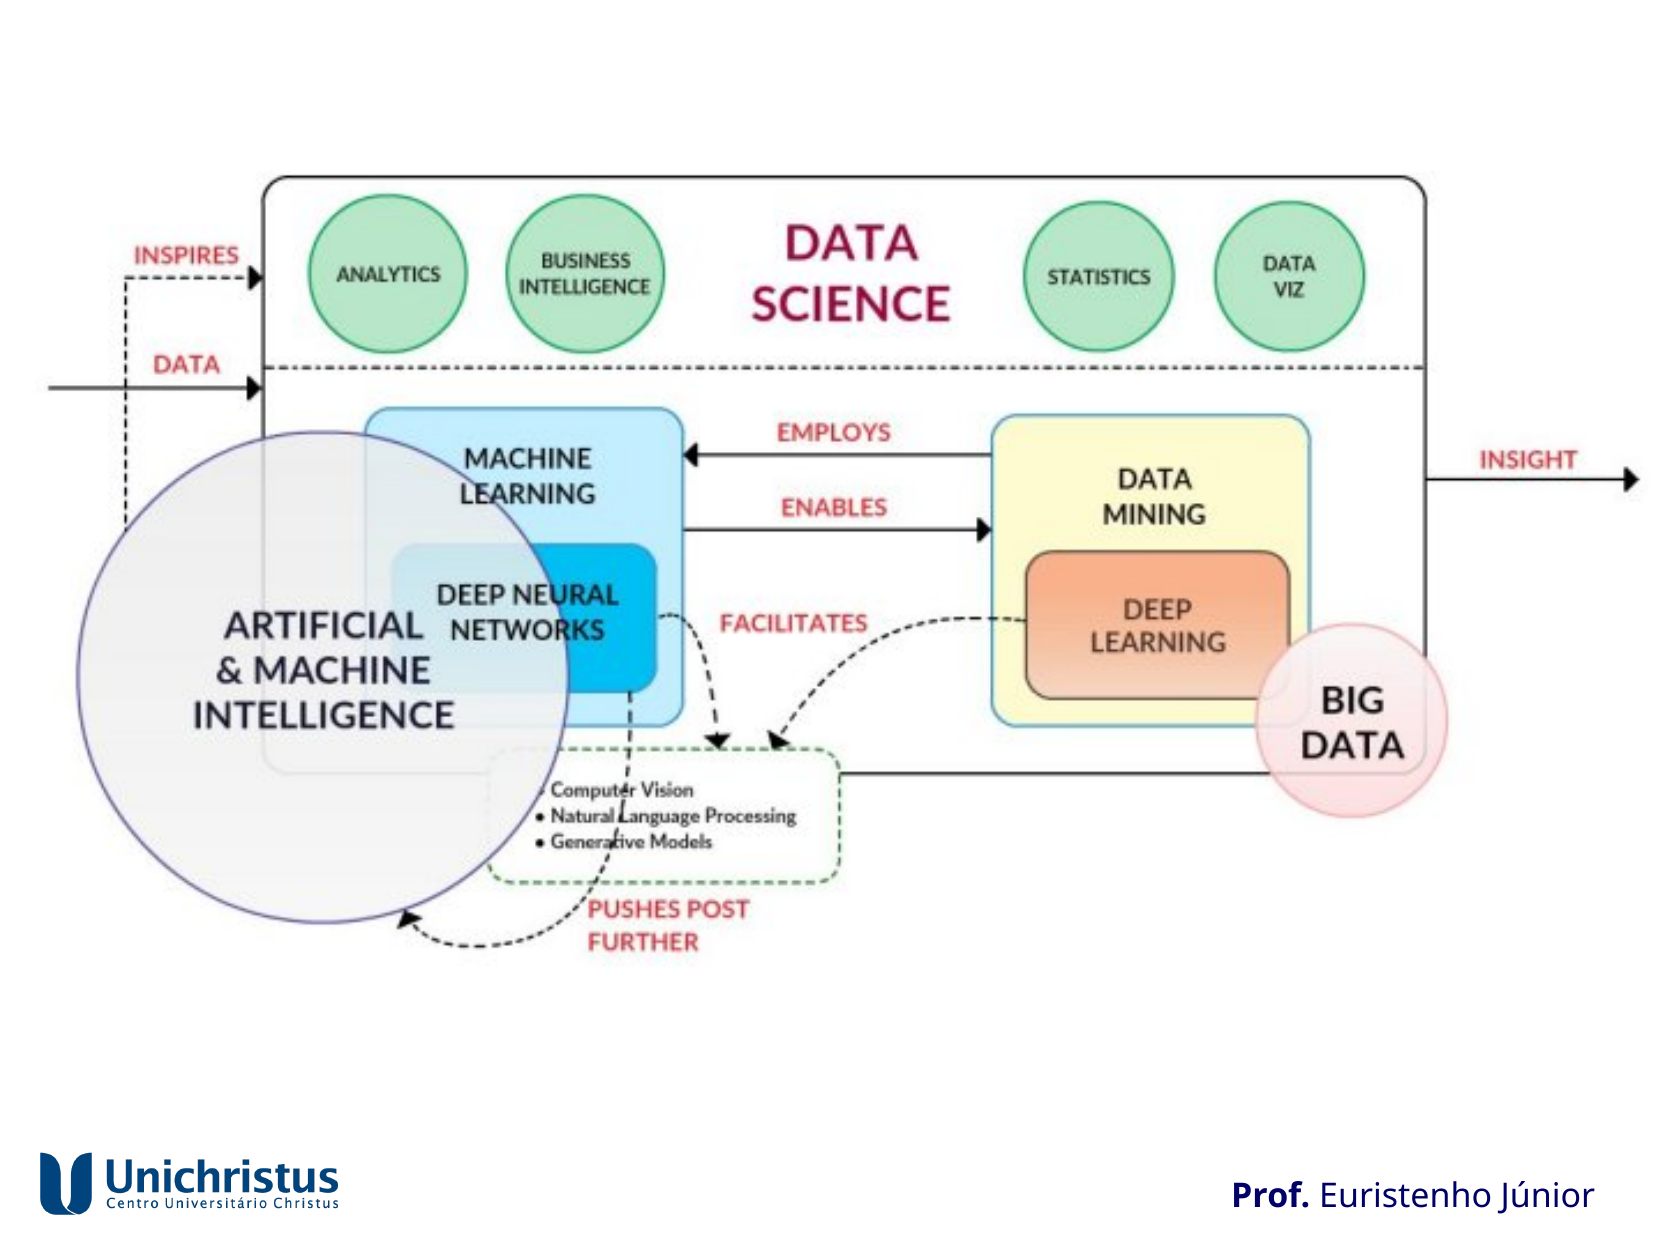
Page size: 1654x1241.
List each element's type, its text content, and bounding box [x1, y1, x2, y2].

picture [35, 1149, 343, 1217]
picture [35, 153, 1652, 969]
text_box Prof. Euristenho Júnior [1216, 1163, 1654, 1224]
